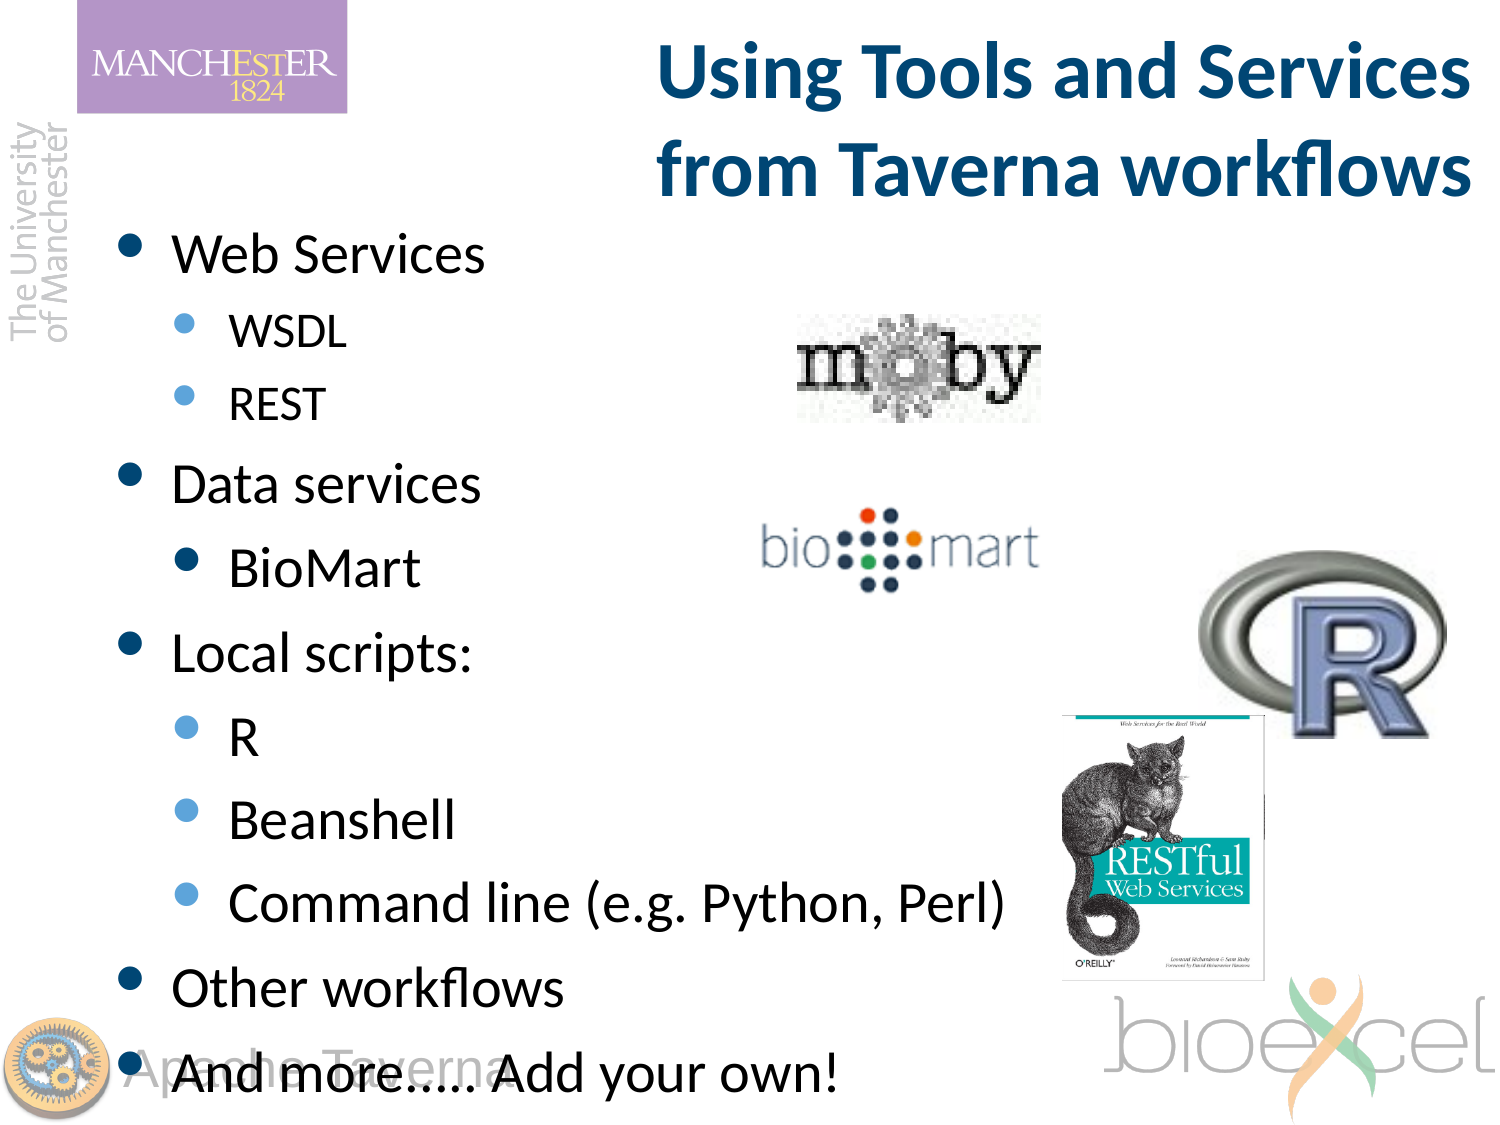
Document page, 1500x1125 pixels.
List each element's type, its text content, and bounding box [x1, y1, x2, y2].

text_box Web Services WSDL REST Data services BioMart Local scripts: R Beanshell Command line (e.g. Python, Perl) Other workflows And more..... Add your own! [100, 207, 1451, 951]
text_box Using Tools and Services from Taverna workflows [206, 42, 1489, 220]
picture [738, 479, 1447, 981]
picture [797, 314, 1041, 423]
